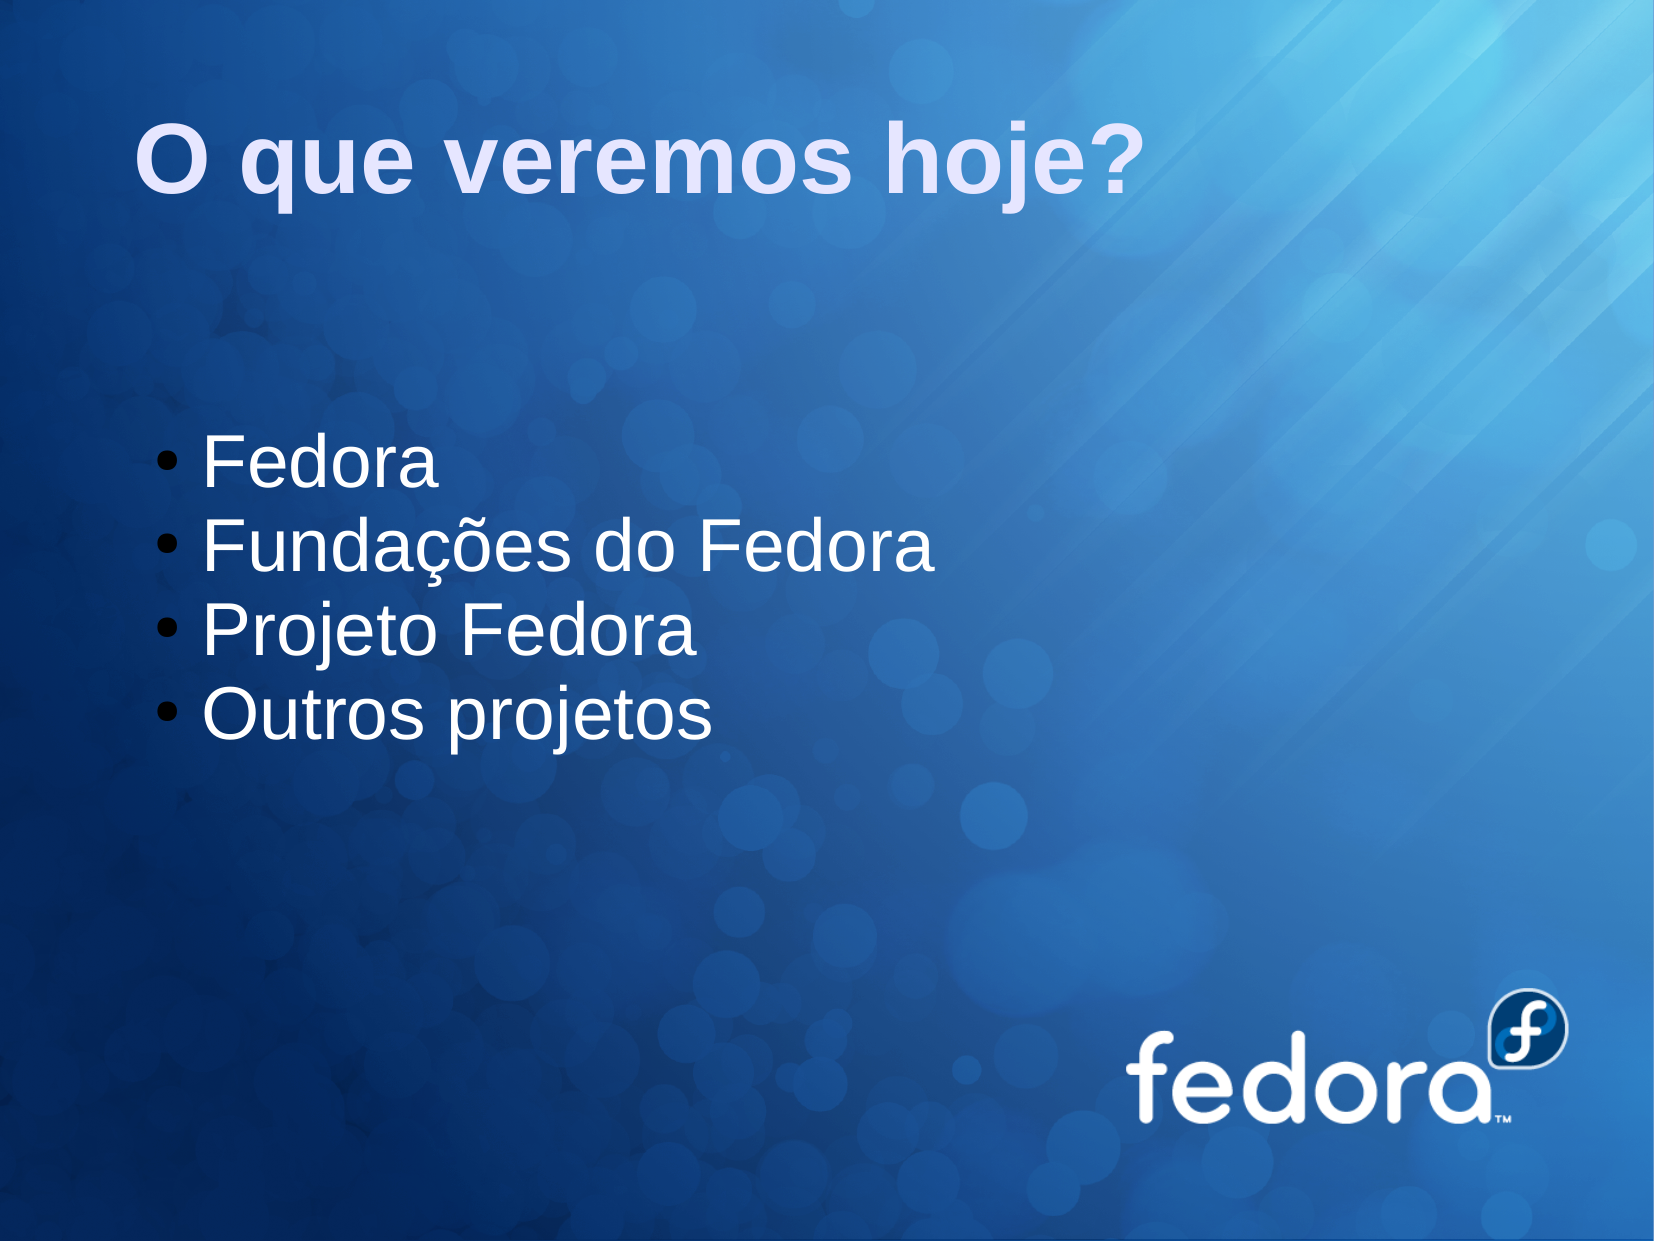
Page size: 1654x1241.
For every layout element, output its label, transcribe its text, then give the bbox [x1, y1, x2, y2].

text_box Fedora Fundações do Fedora Projeto Fedora Outros projetos [139, 412, 951, 764]
text_box O que veremos hoje? [97, 92, 1586, 226]
picture [0, 0, 1654, 1241]
